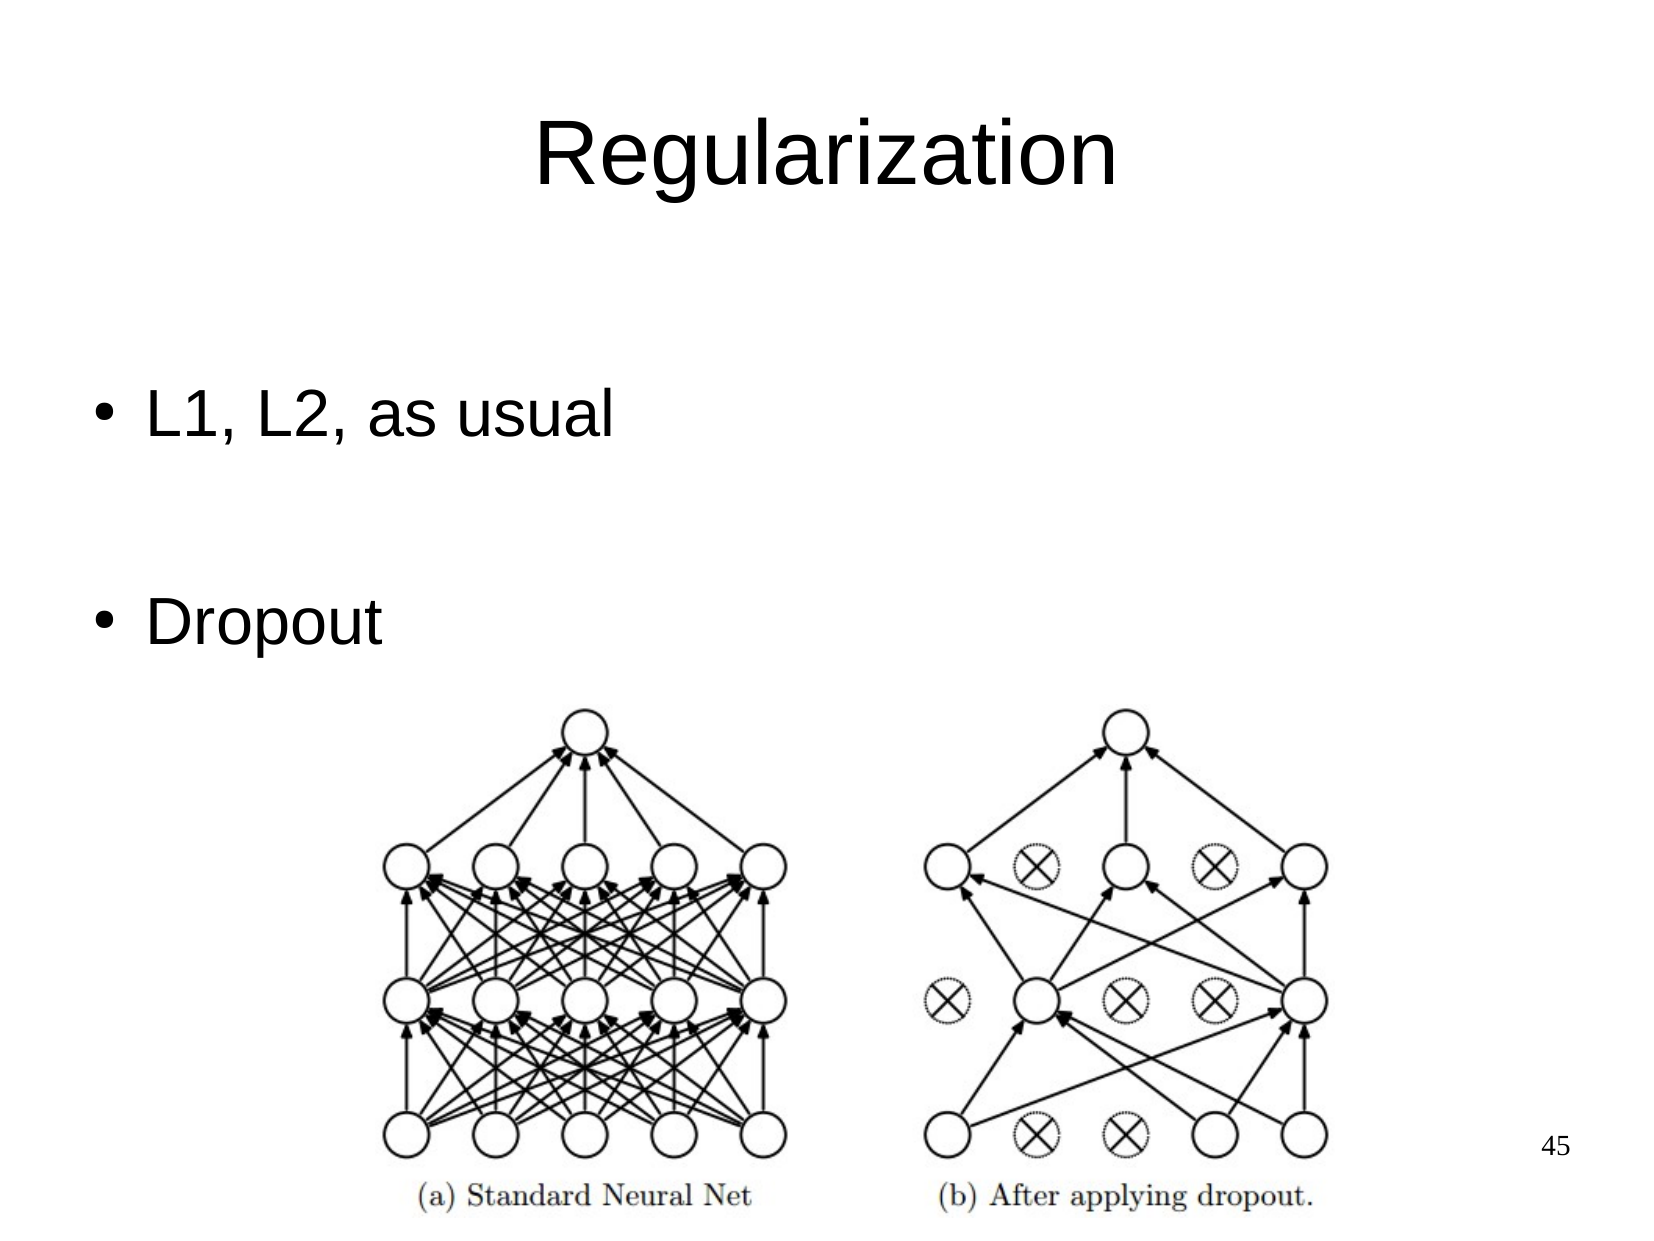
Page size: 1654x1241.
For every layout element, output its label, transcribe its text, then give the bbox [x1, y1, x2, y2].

picture [375, 704, 1335, 1218]
title Regularization [82, 49, 1571, 257]
list L1, L2, as usual Dropout [75, 375, 1564, 1096]
